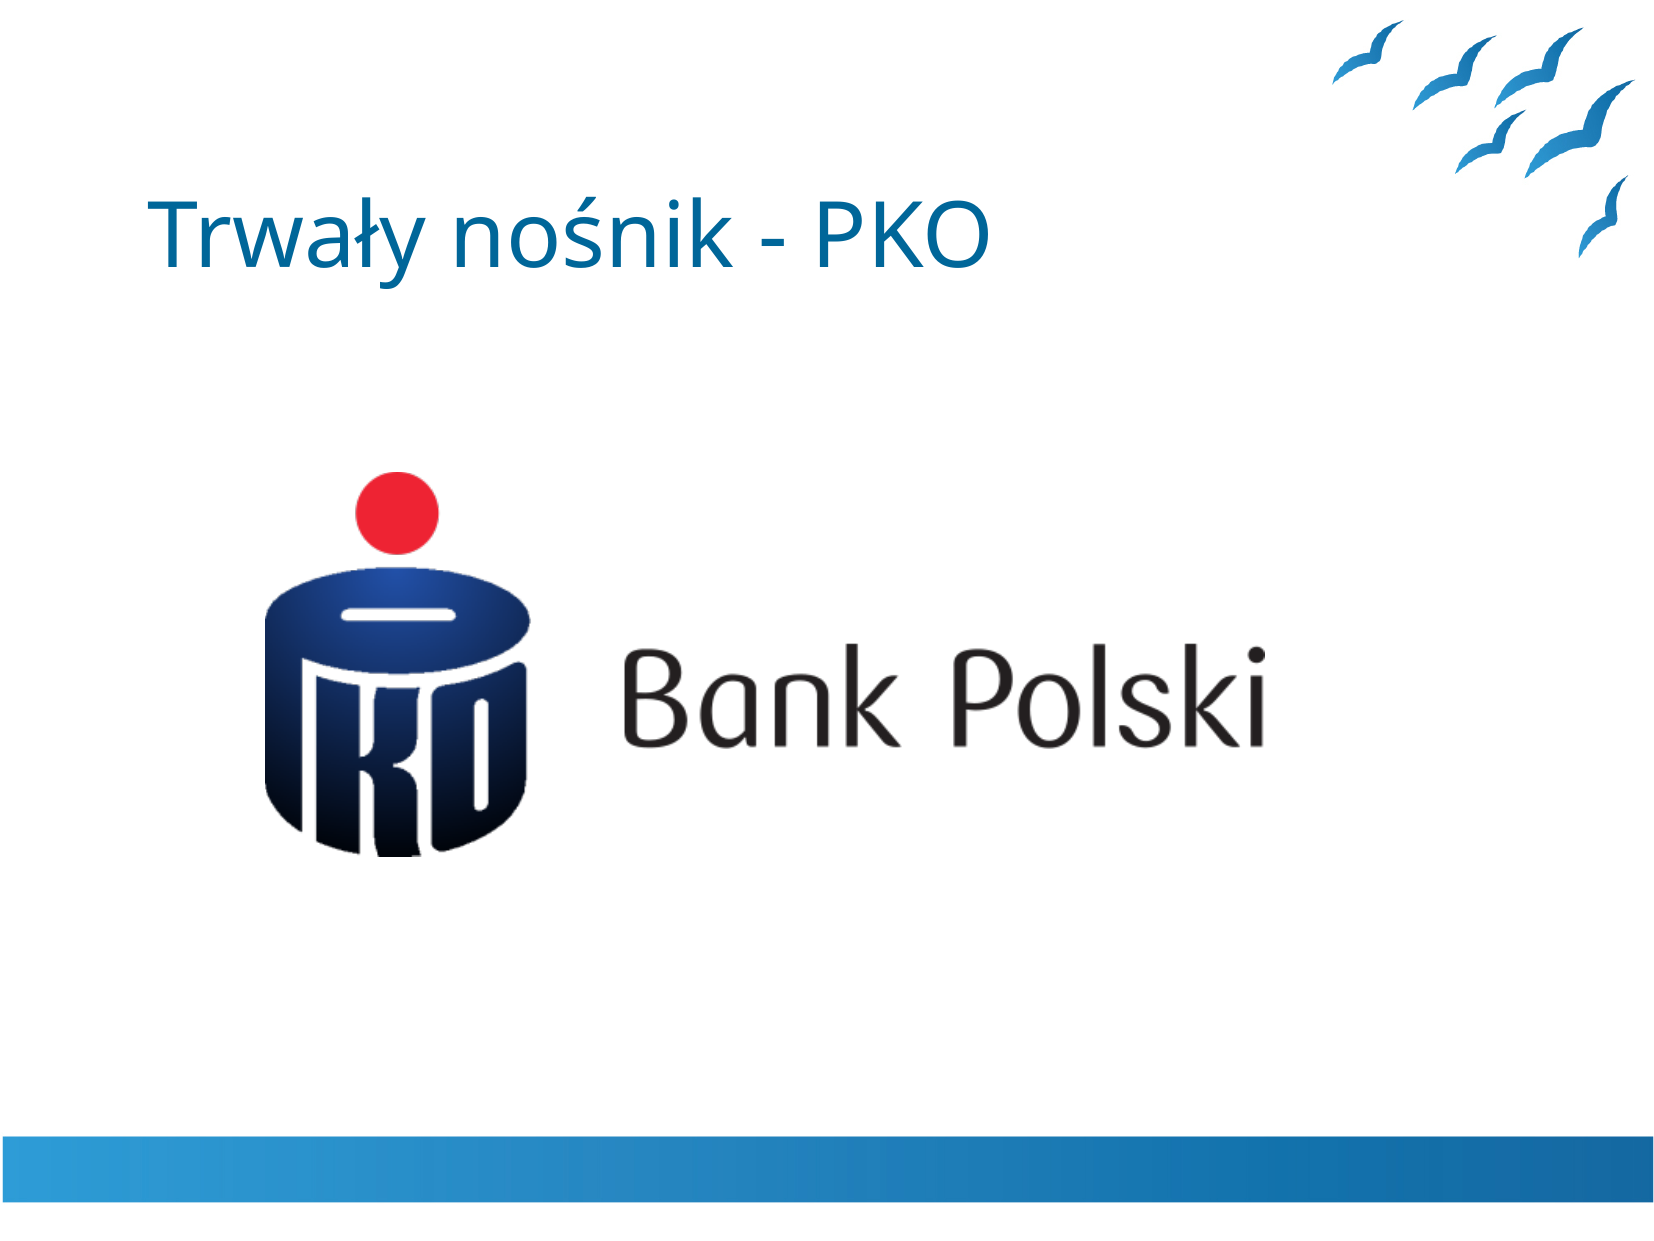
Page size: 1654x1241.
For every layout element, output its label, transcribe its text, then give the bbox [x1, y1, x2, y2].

picture [0, 0, 1654, 1241]
title Trwały nośnik - PKO [147, 177, 1506, 287]
